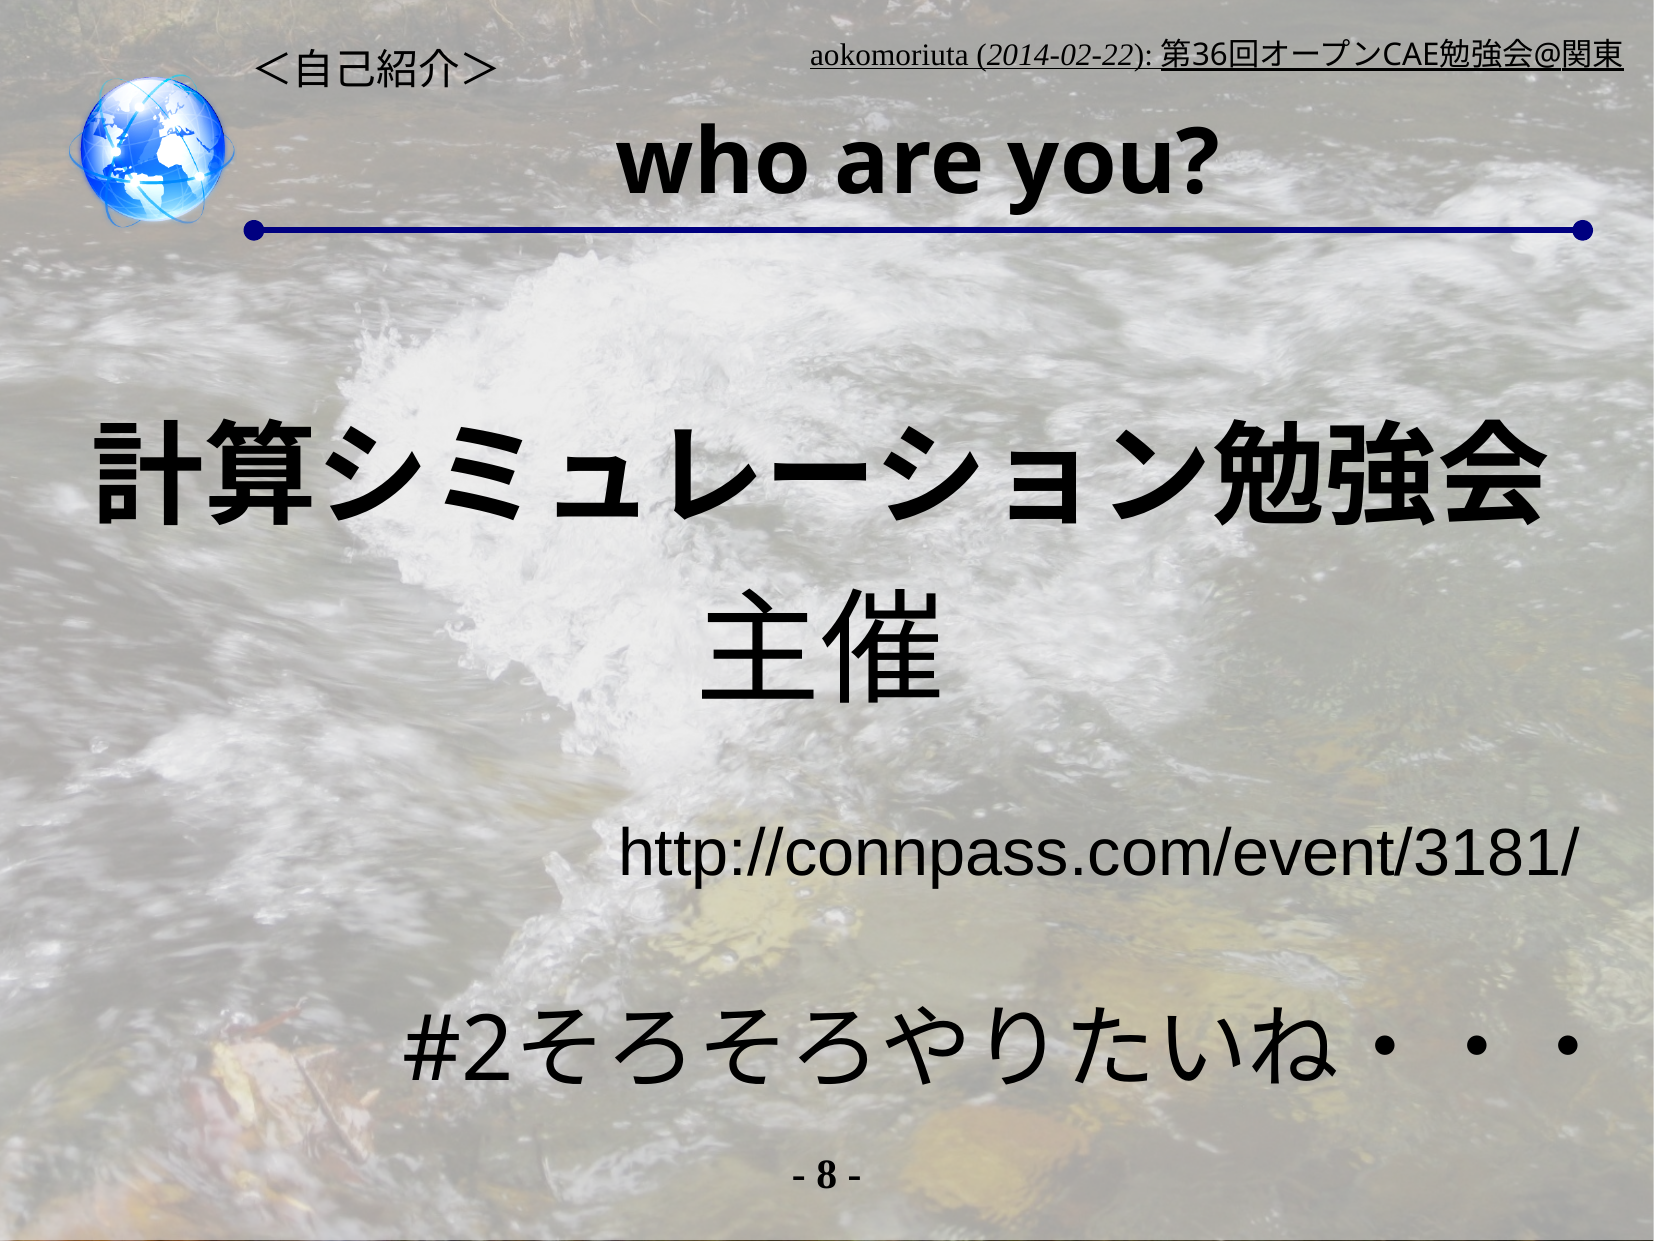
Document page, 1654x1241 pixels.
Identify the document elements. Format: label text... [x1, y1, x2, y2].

text_box #2そろそろやりたいね・・・ [70, 966, 1630, 1170]
text_box http://connpass.com/event/3181/ [603, 808, 1607, 898]
text_box 計算シミュレーション勉強会 主催 [23, 377, 1619, 750]
title who are you? [265, 88, 1571, 227]
picture [65, 64, 237, 236]
text_box ＜自己紹介＞ [236, 28, 1004, 119]
